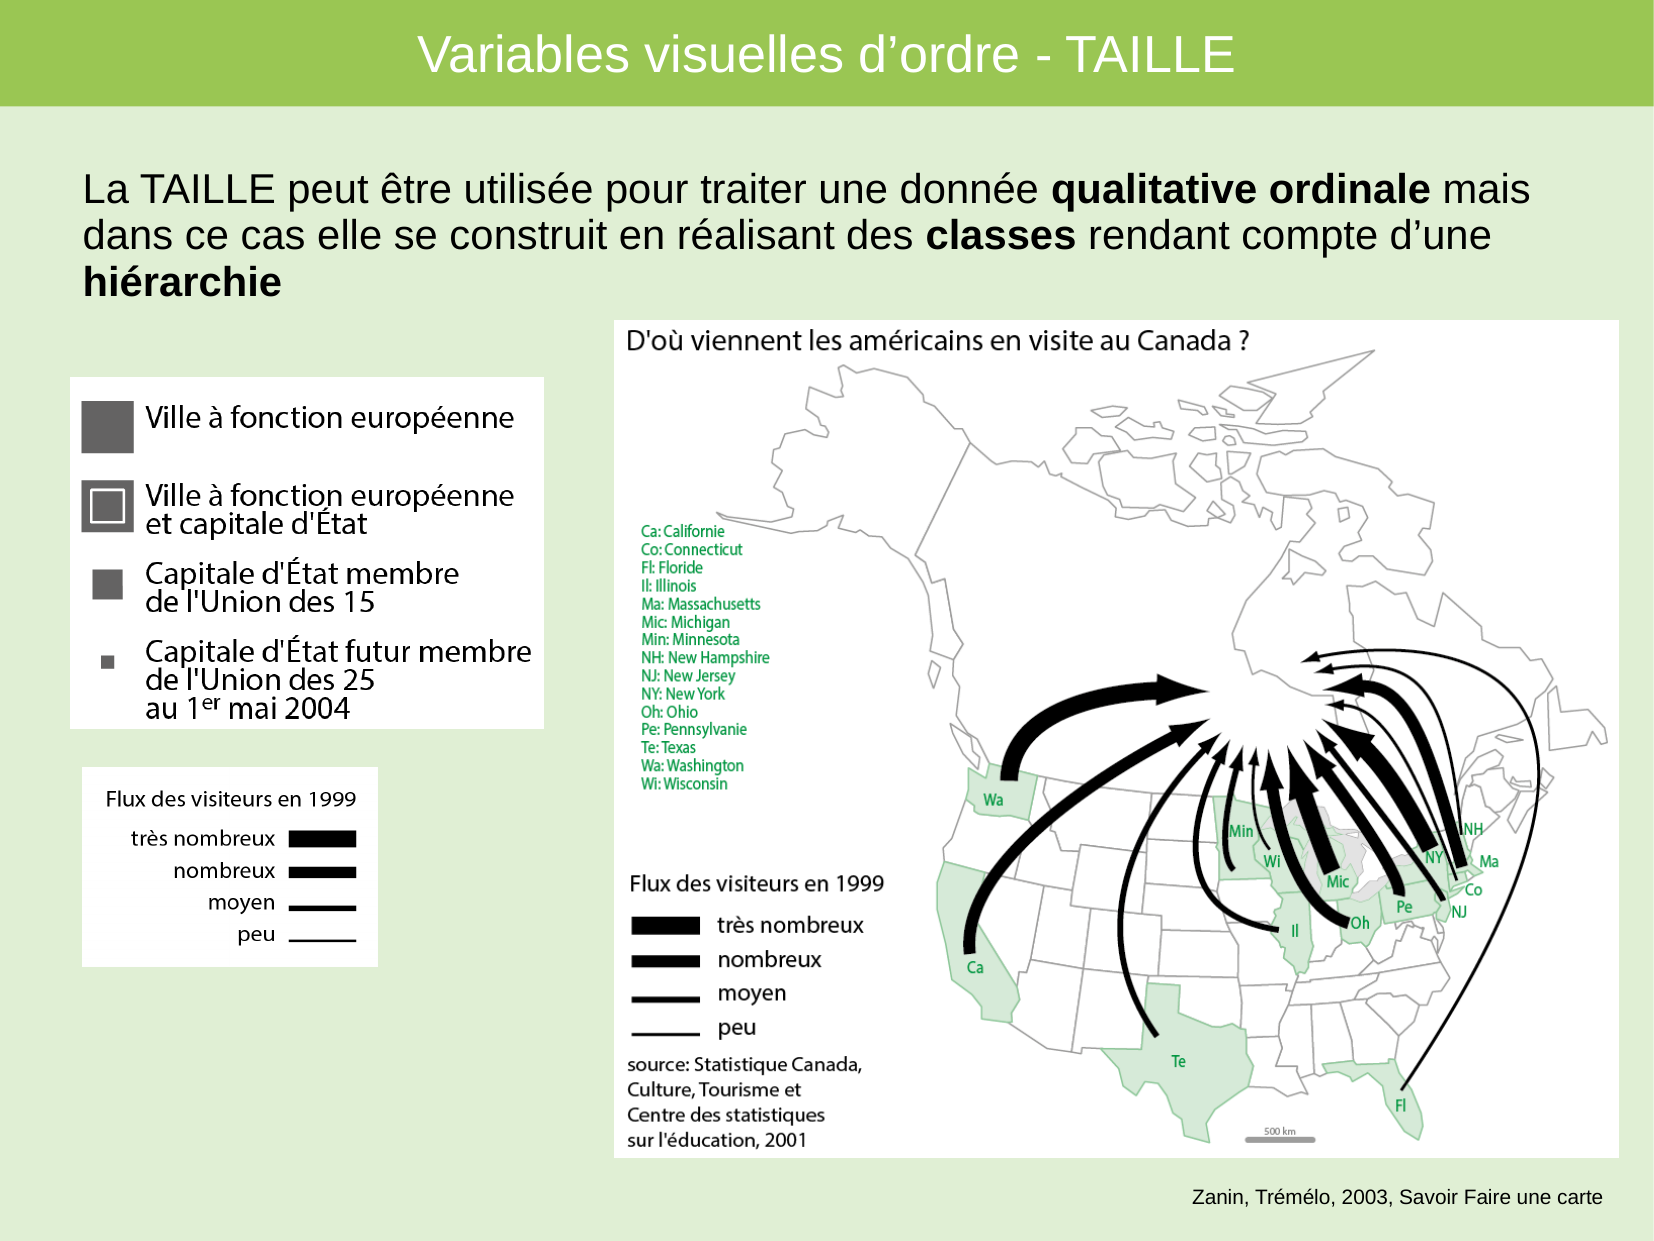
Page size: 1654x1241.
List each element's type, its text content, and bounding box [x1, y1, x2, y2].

picture [82, 767, 378, 967]
title Variables visuelles d’ordre - TAILLE [82, 19, 1571, 89]
picture [70, 377, 544, 729]
list La TAILLE peut être utilisée pour traiter une donnée qualitative ordinale mais dans ce cas elle se construit en réalisant des classes rendant compte d’une hiérarchie [82, 165, 1571, 1193]
picture [614, 320, 1619, 1158]
text_box Zanin, Trémélo, 2003, Savoir Faire une carte [755, 1178, 1619, 1217]
